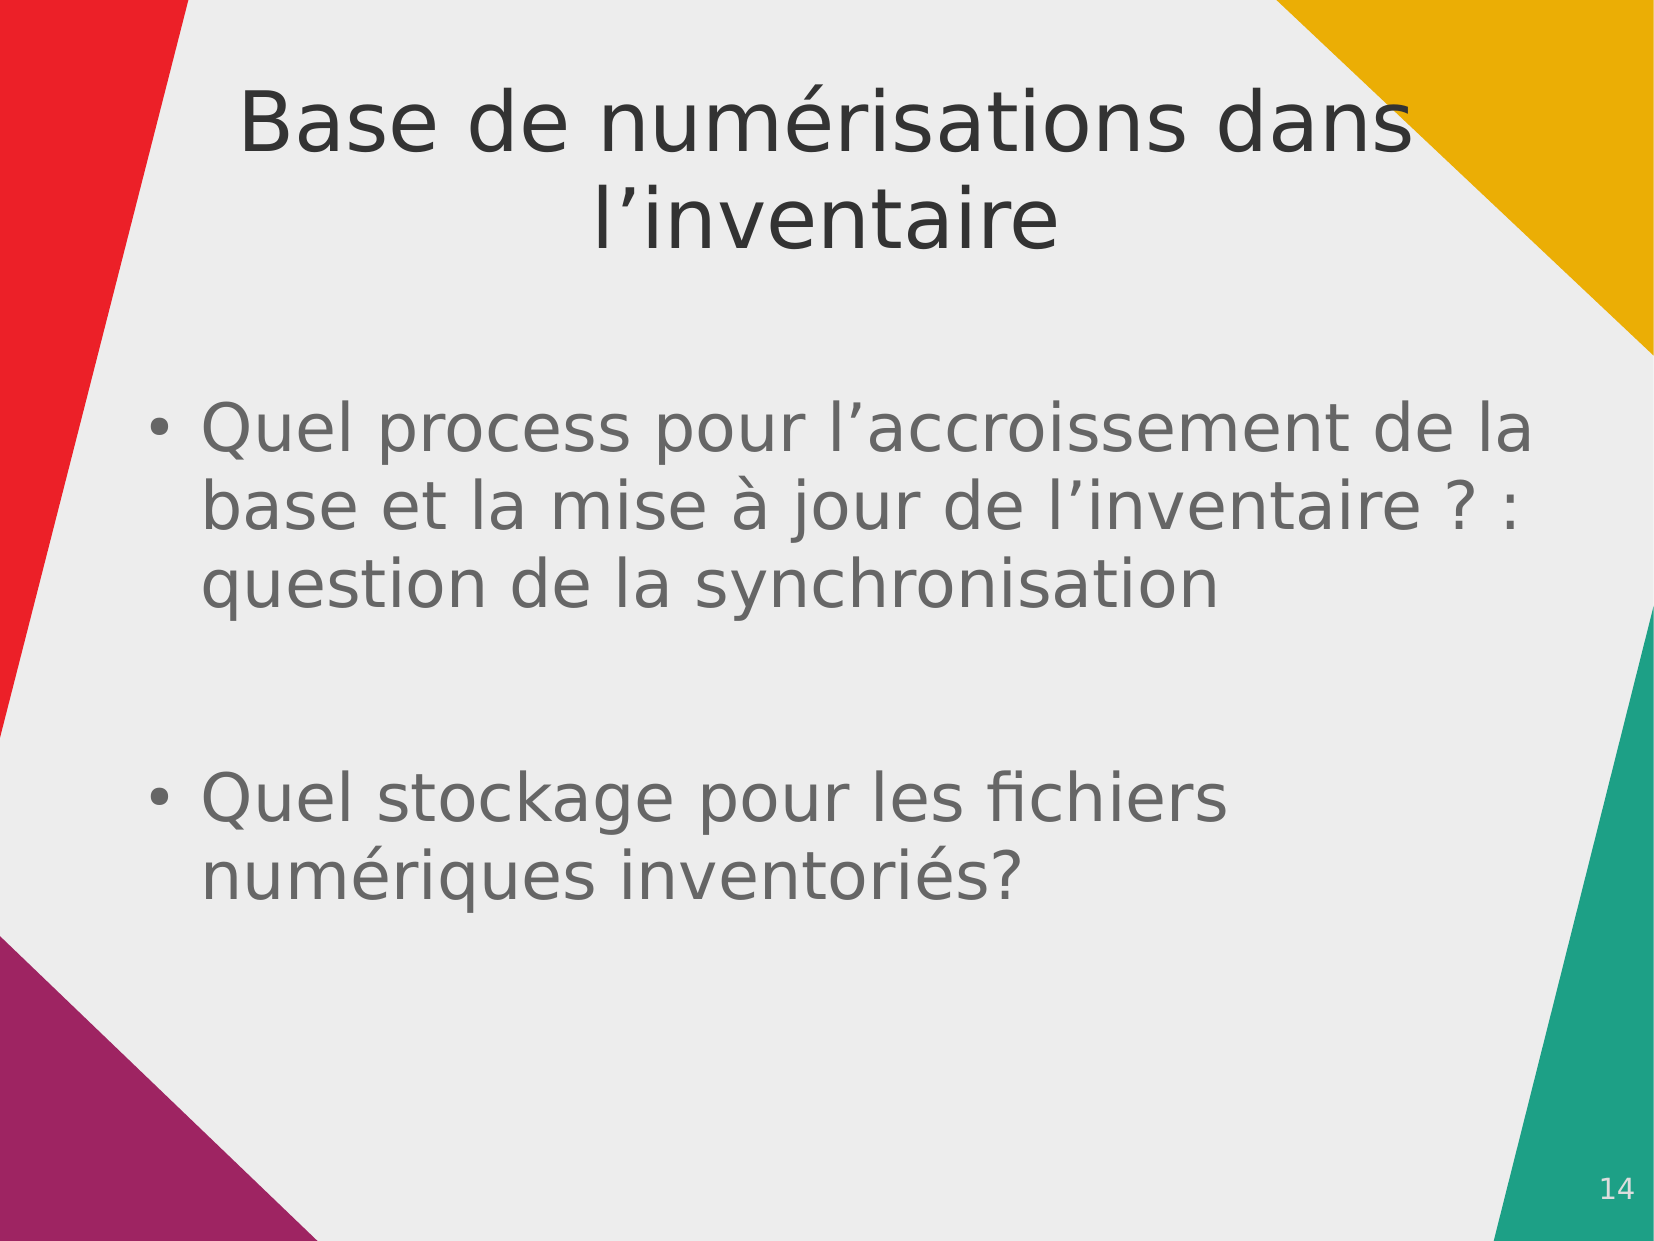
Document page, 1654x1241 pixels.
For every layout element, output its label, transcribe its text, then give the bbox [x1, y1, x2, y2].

title Base de numérisations dans l’inventaire [114, 73, 1539, 271]
list Quel process pour l’accroissement de la base et la mise à jour de l’inventaire ? : question de la synchronisation Quel stockage pour les fichiers numériques inventoriés? [129, 389, 1554, 1121]
